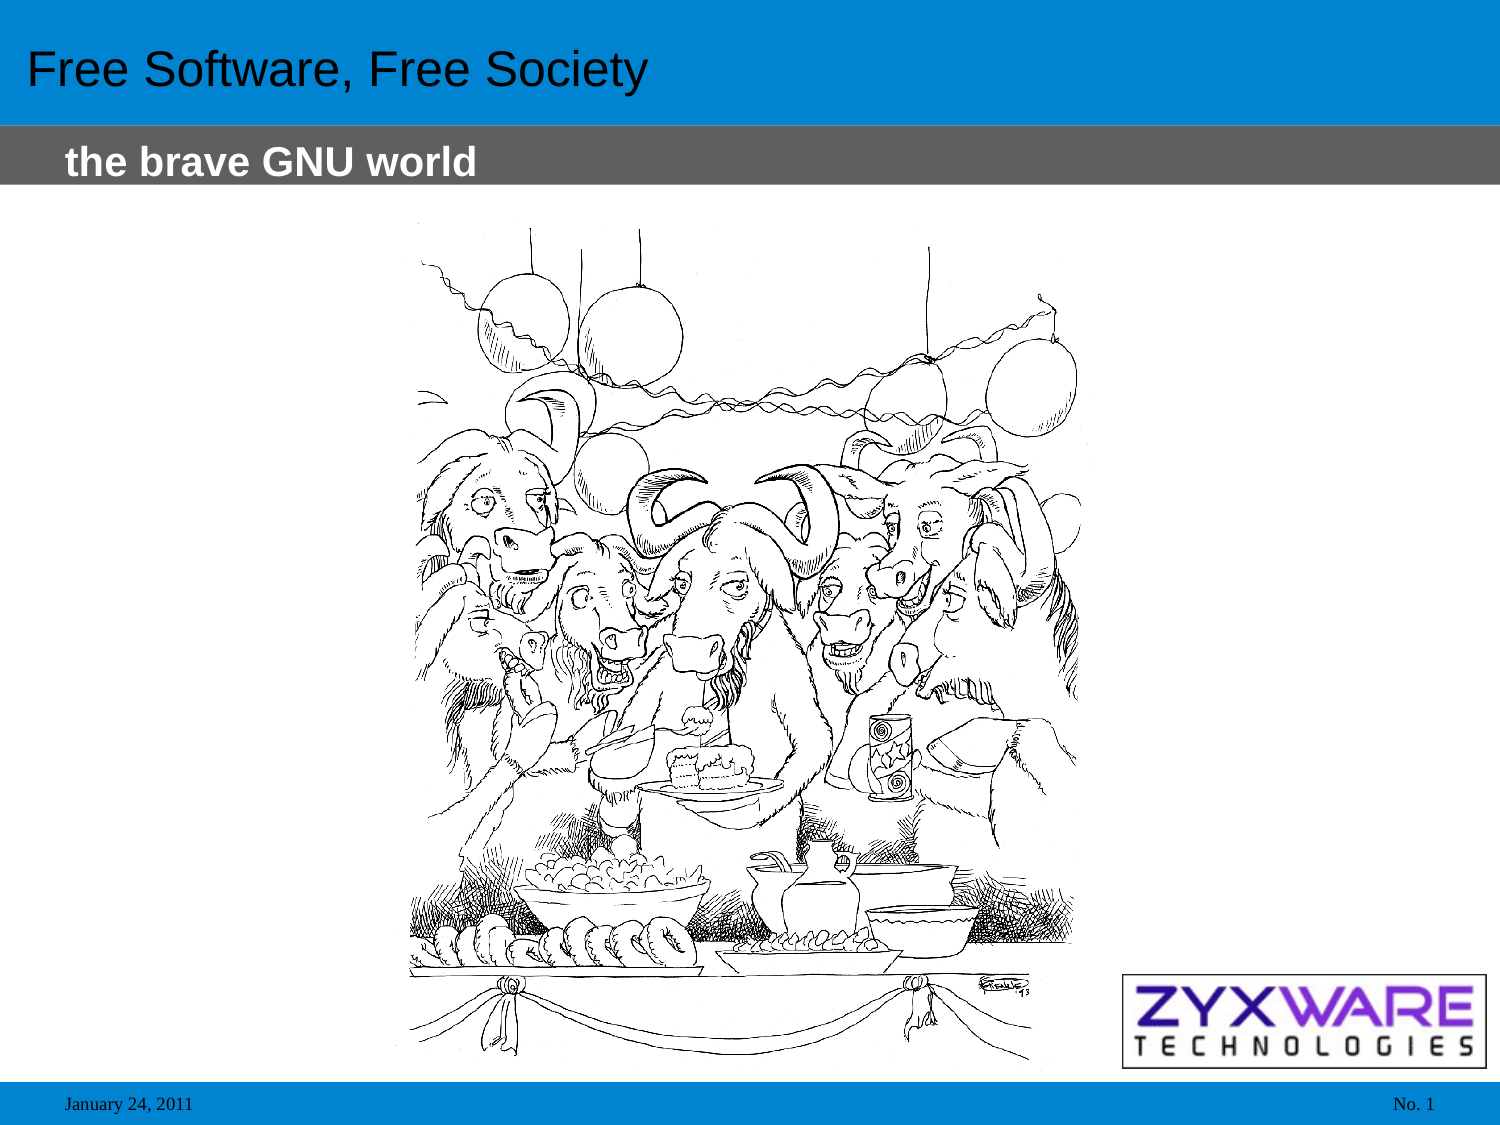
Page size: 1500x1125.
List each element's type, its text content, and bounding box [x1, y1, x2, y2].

picture [1122, 974, 1487, 1069]
picture [391, 218, 1102, 1073]
title the brave GNU world [64, 132, 1436, 193]
